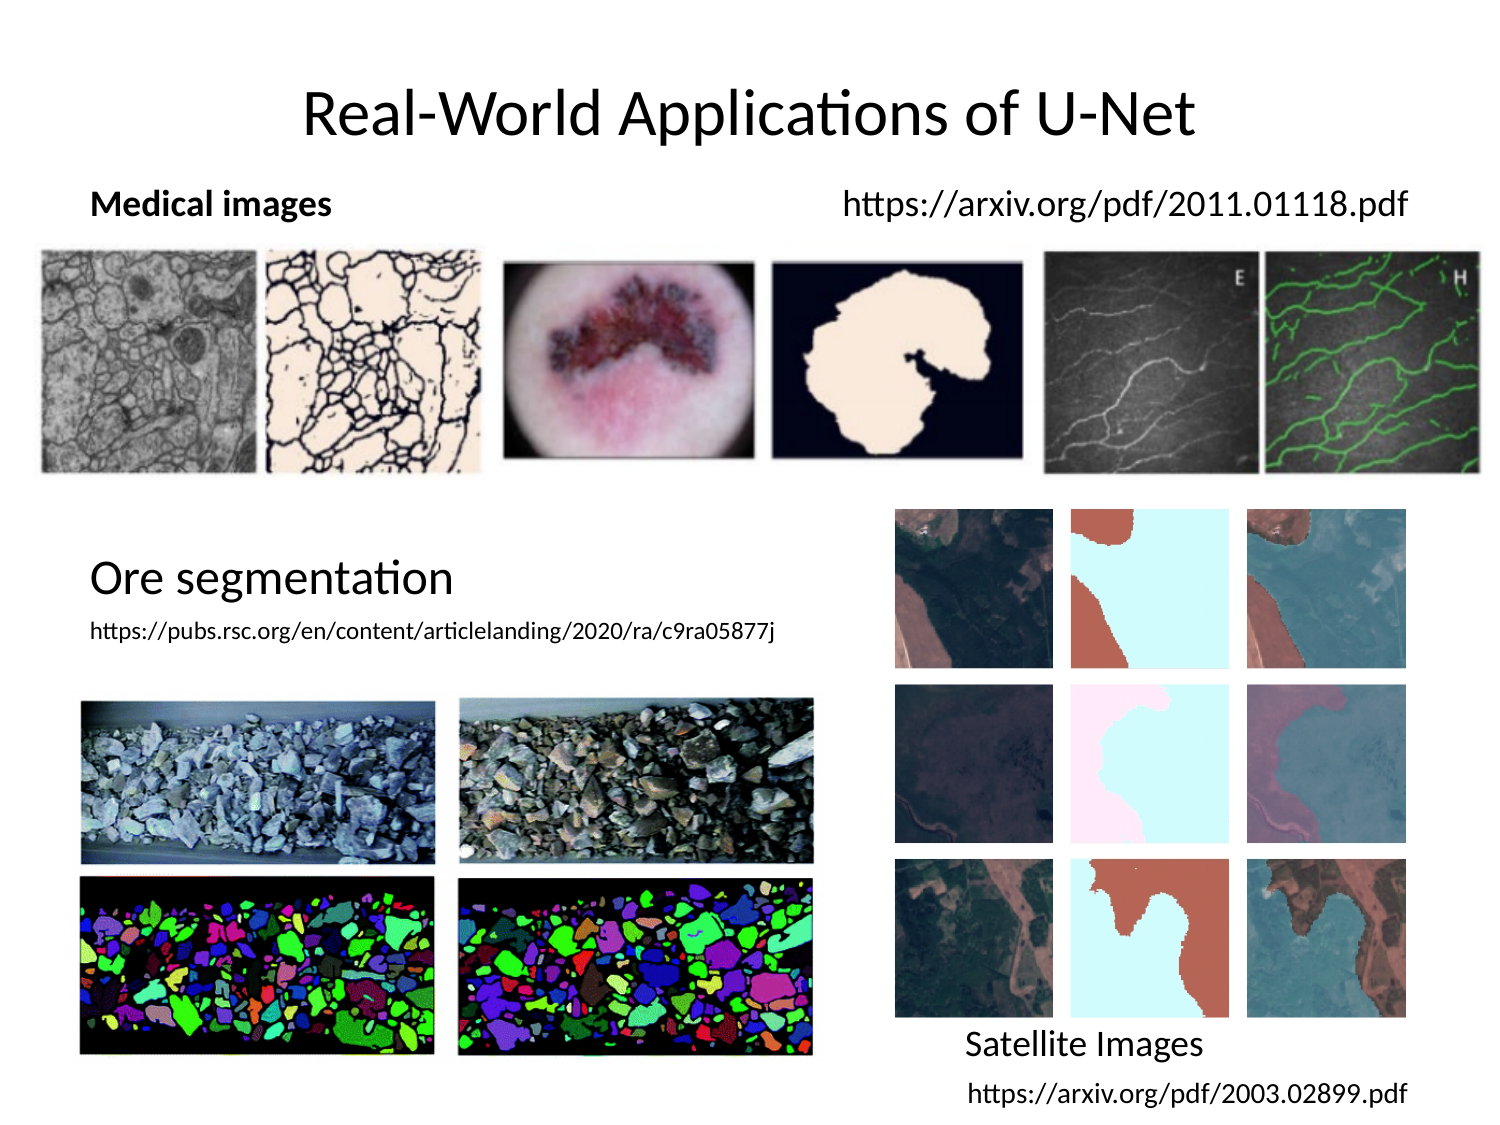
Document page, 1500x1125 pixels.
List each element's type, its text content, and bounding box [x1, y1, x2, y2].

text_box Real-World Applications of U-Net [75, 45, 1425, 171]
picture [885, 501, 1418, 1025]
text_box Medical images https://arxiv.org/pdf/2011.01118.pdf Ore segmentation https://pubs.rsc.org/en/content/articlelanding/2020/ra/c9ra05877j Satellite Images https://arxiv.org/pdf/2003.02899.pdf [75, 171, 1425, 236]
picture [23, 236, 1500, 490]
picture [69, 690, 827, 1063]
text_box Medical images https://arxiv.org/pdf/2011.01118.pdf Ore segmentation https://pubs.rsc.org/en/content/articlelanding/2020/ra/c9ra05877j Satellite Images https://arxiv.org/pdf/2003.02899.pdf [75, 490, 1425, 1034]
